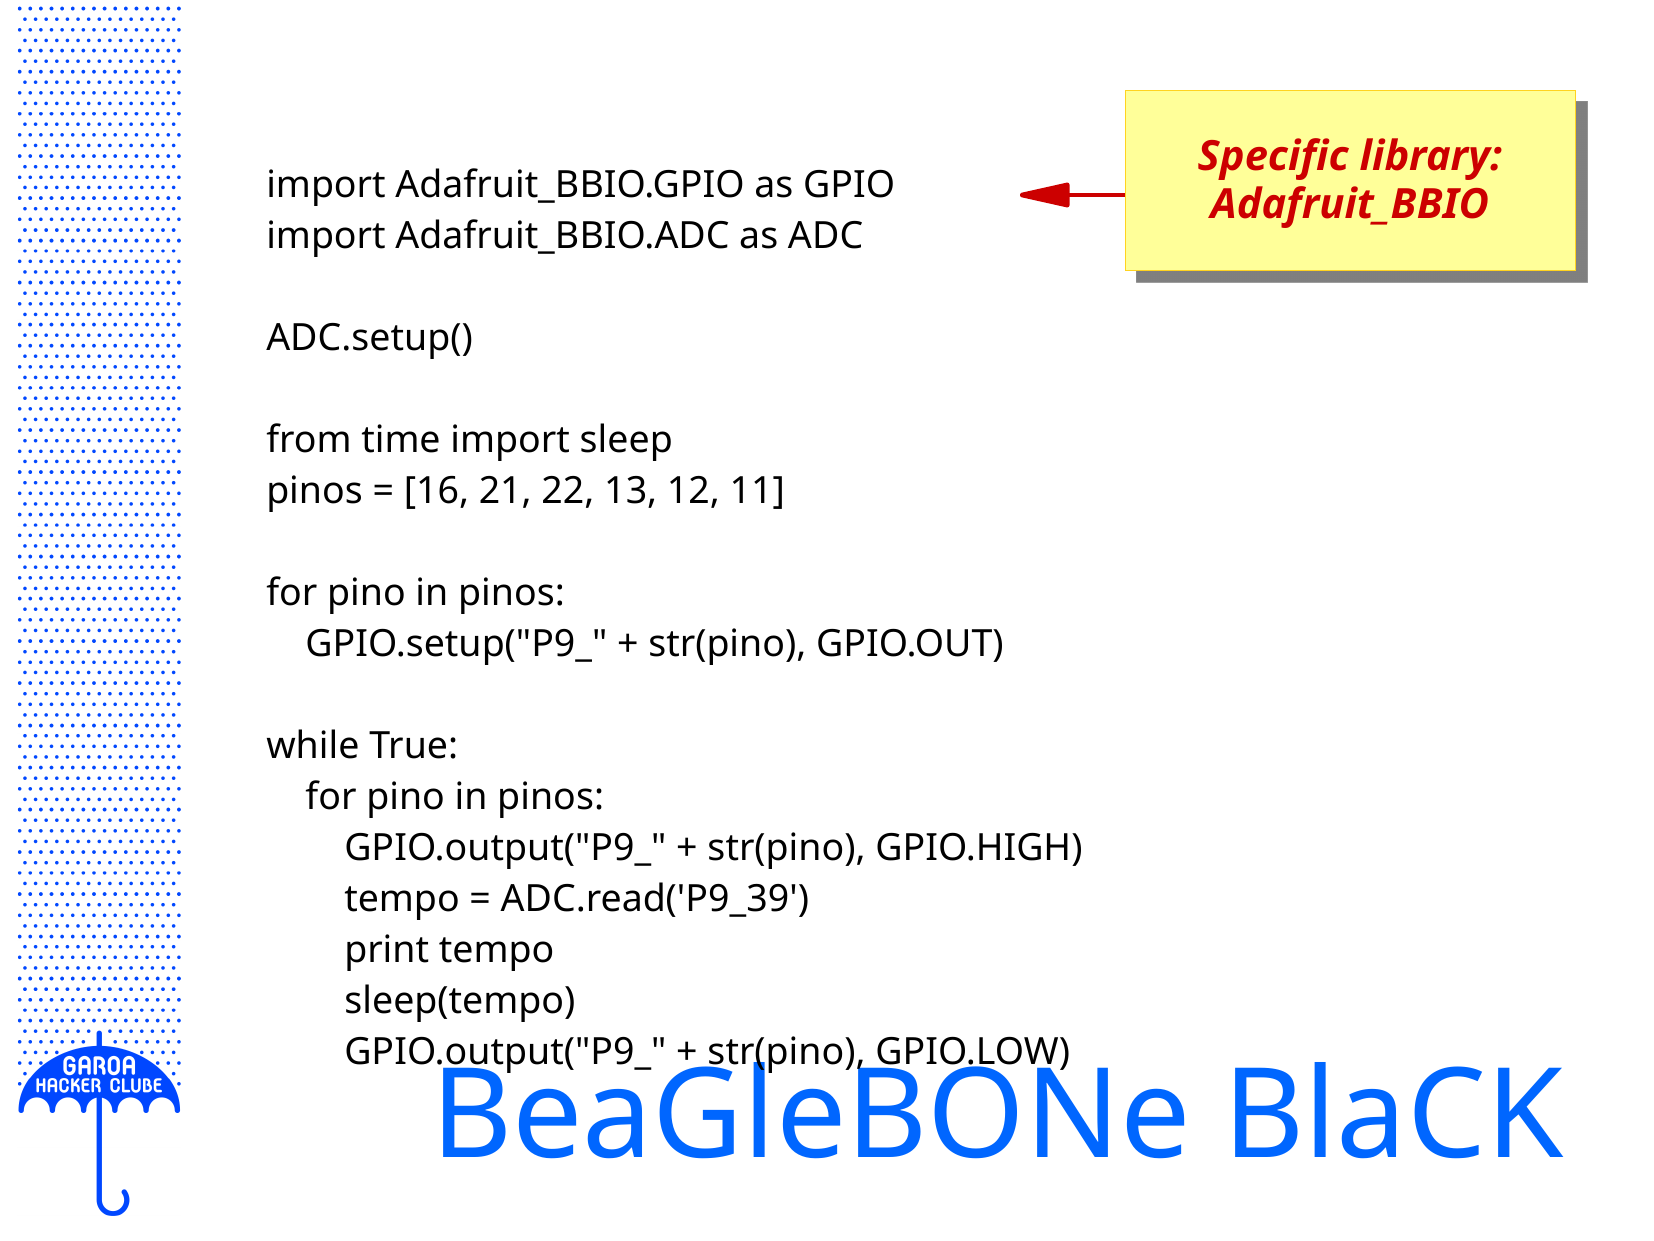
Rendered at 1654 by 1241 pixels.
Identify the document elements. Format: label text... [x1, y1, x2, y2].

picture [17, 0, 181, 1216]
title BeaGleBONe BlaCK [360, 1005, 1636, 1213]
text_box Specific library: Adafruit_BBIO [1125, 90, 1576, 271]
text_box import Adafruit_BBIO.GPIO as GPIO import Adafruit_BBIO.ADC as ADC ADC.setup() from time import sleep pinos = [16, 21, 22, 13, 12, 11] for pino in pinos: GPIO.setup("P9_" + str(pino), GPIO.OUT) while True: for pino in pinos: GPIO.output("P9_" + str(pino), GPIO.HIGH) tempo = ADC.read('P9_39') print tempo sleep(tempo) GPIO.output("P9_" + str(pino), GPIO.LOW) [251, 150, 1384, 931]
